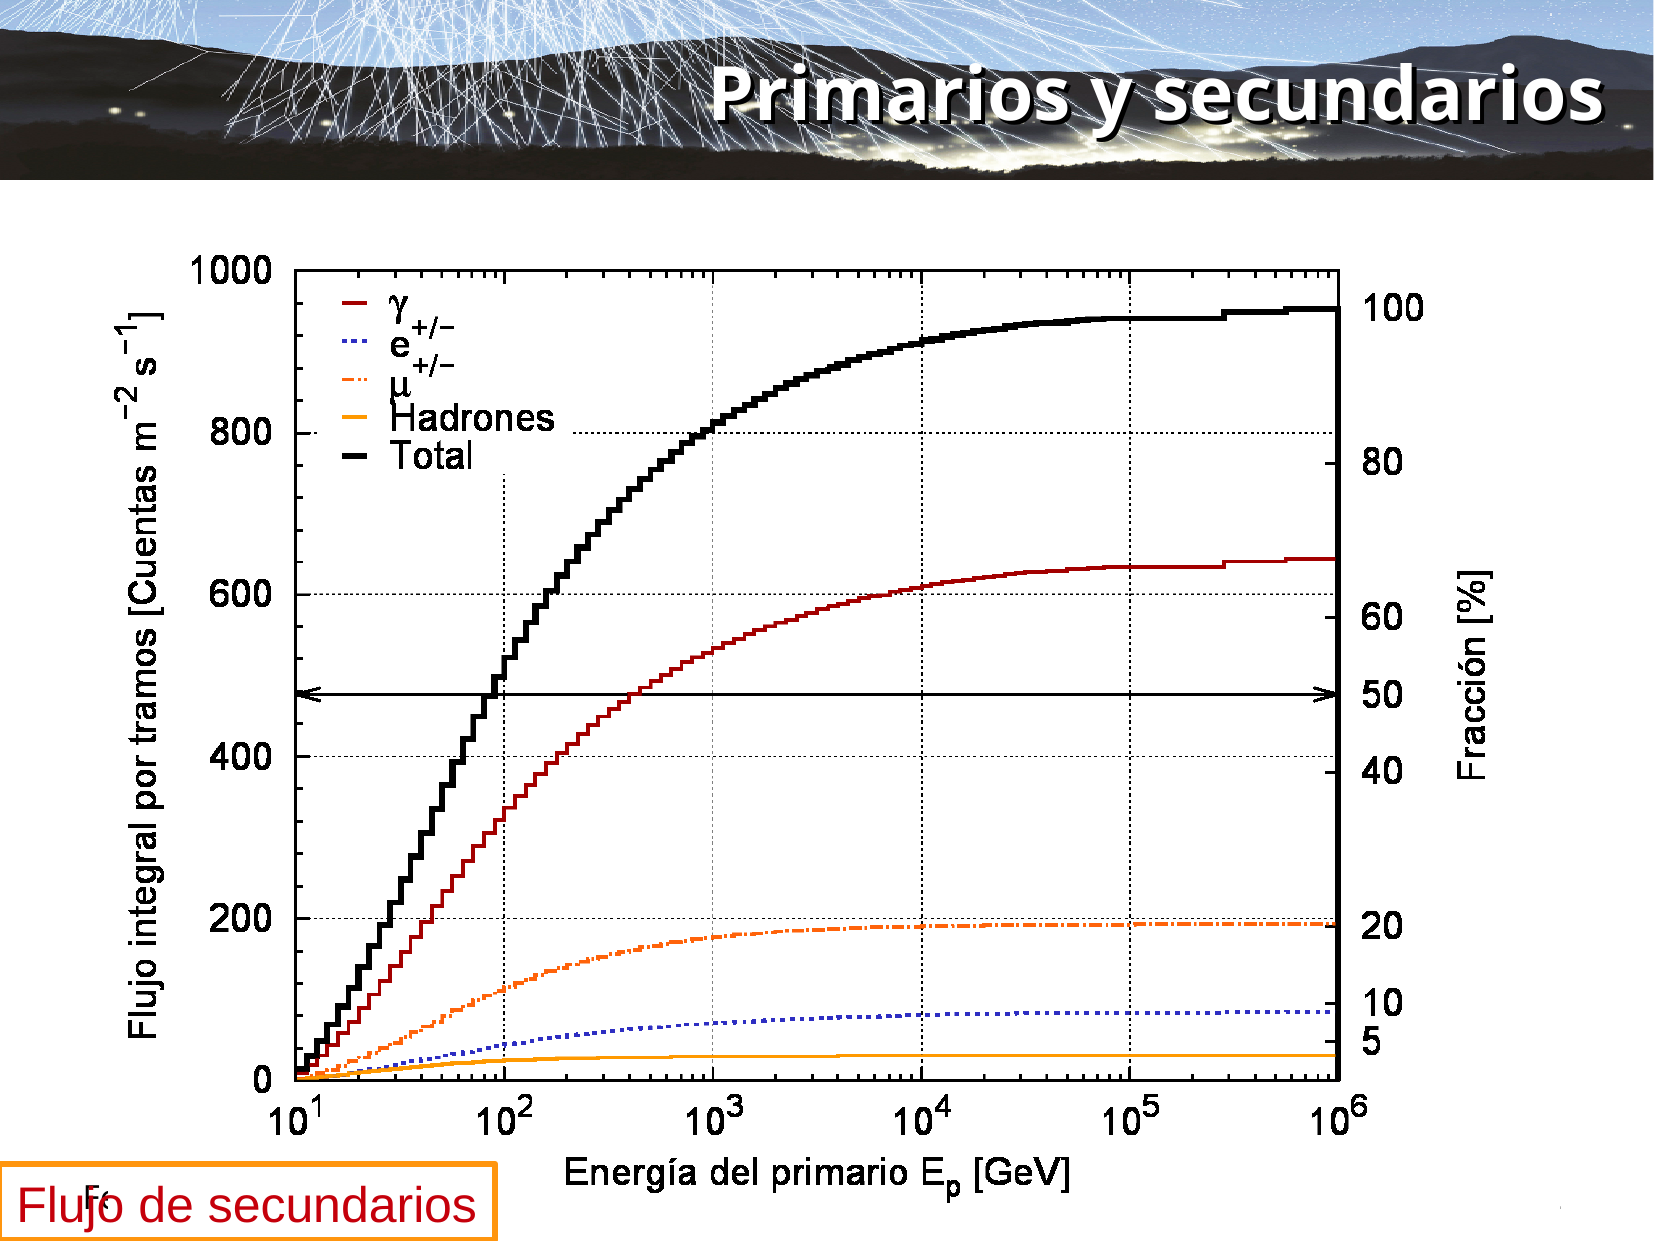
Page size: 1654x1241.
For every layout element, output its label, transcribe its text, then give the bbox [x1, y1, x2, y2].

title Primarios y secundarios [45, 15, 1606, 166]
picture [0, 0, 1654, 180]
text_box Flujo de secundarios [0, 1163, 496, 1241]
picture [108, 224, 1560, 1241]
